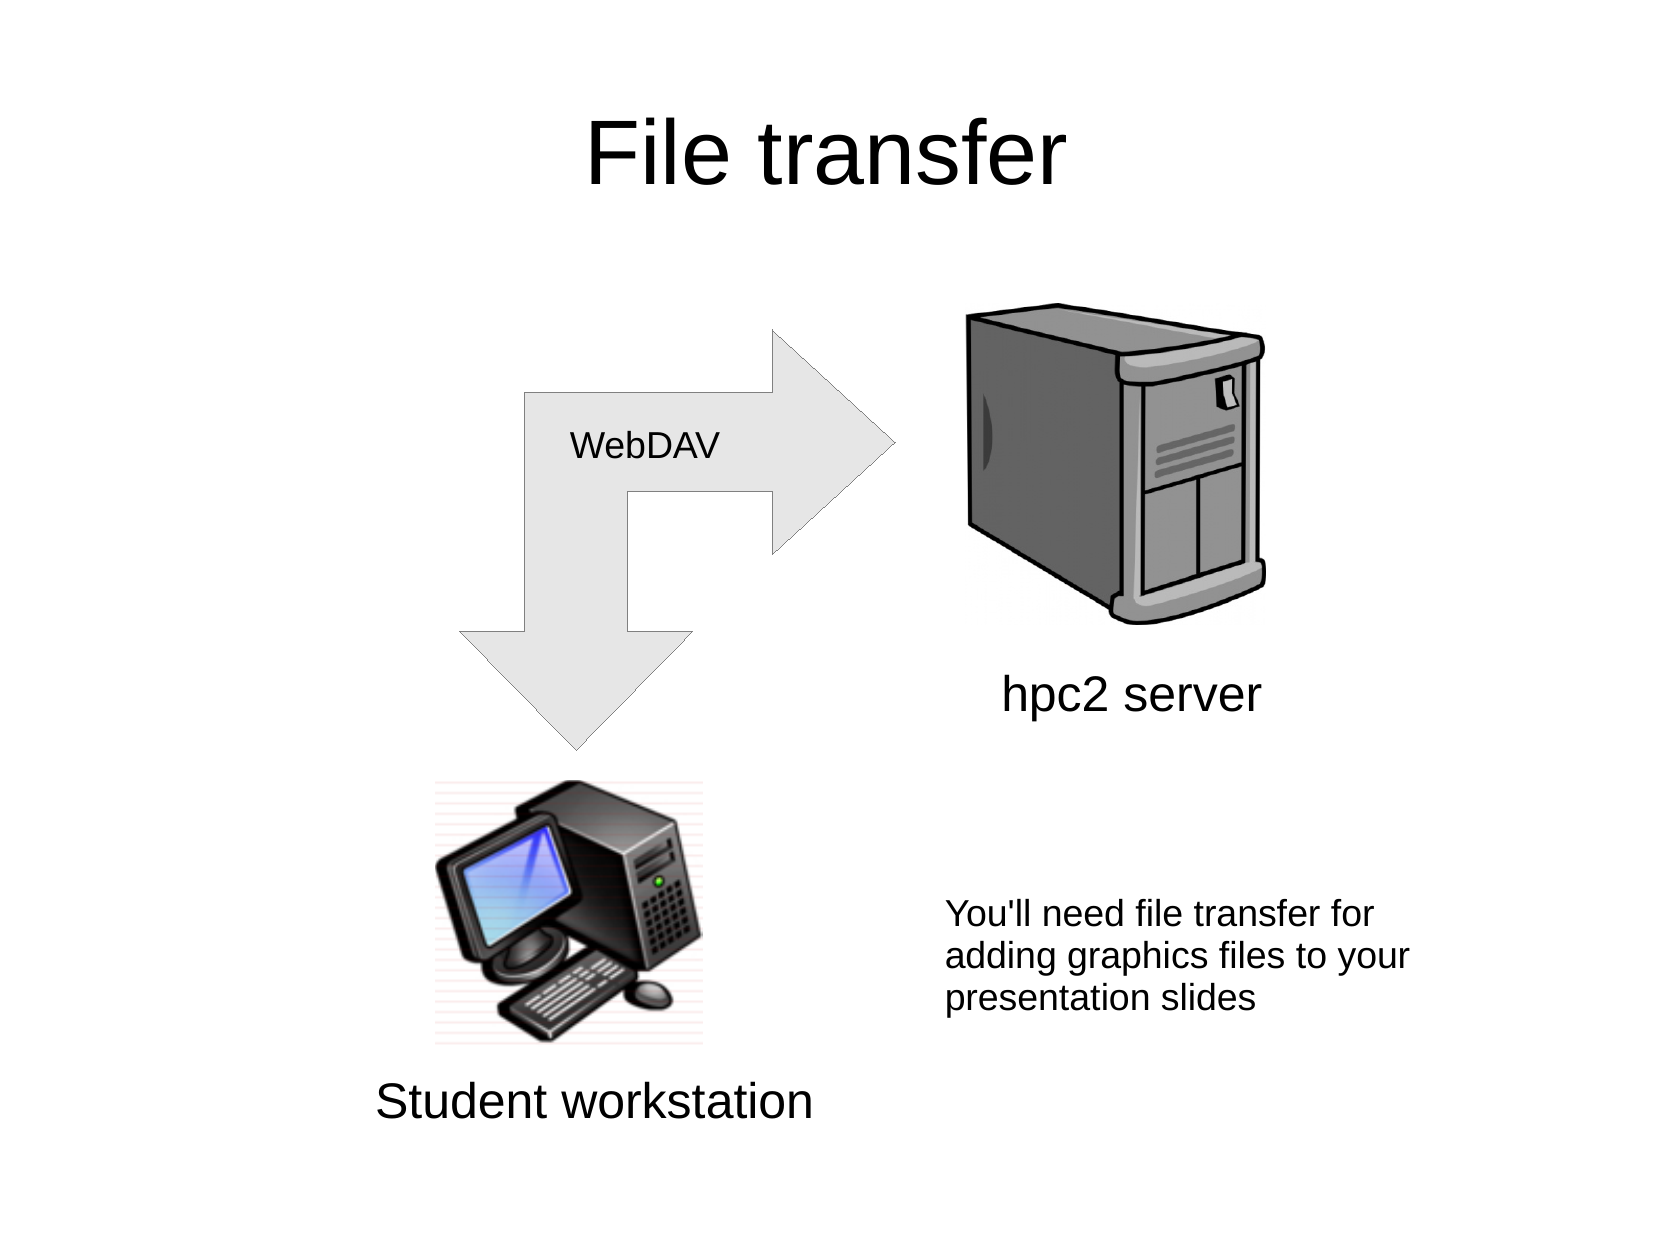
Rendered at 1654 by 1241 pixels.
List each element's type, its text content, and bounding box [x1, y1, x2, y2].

picture [435, 780, 703, 1047]
text_box [459, 329, 896, 751]
text_box You'll need file transfer for adding graphics files to your presentation slides [930, 885, 1436, 1026]
title File transfer [82, 49, 1571, 257]
text_box hpc2 server [986, 658, 1278, 729]
picture [965, 303, 1266, 625]
text_box WebDAV [555, 416, 736, 474]
text_box Student workstation [360, 1065, 830, 1137]
